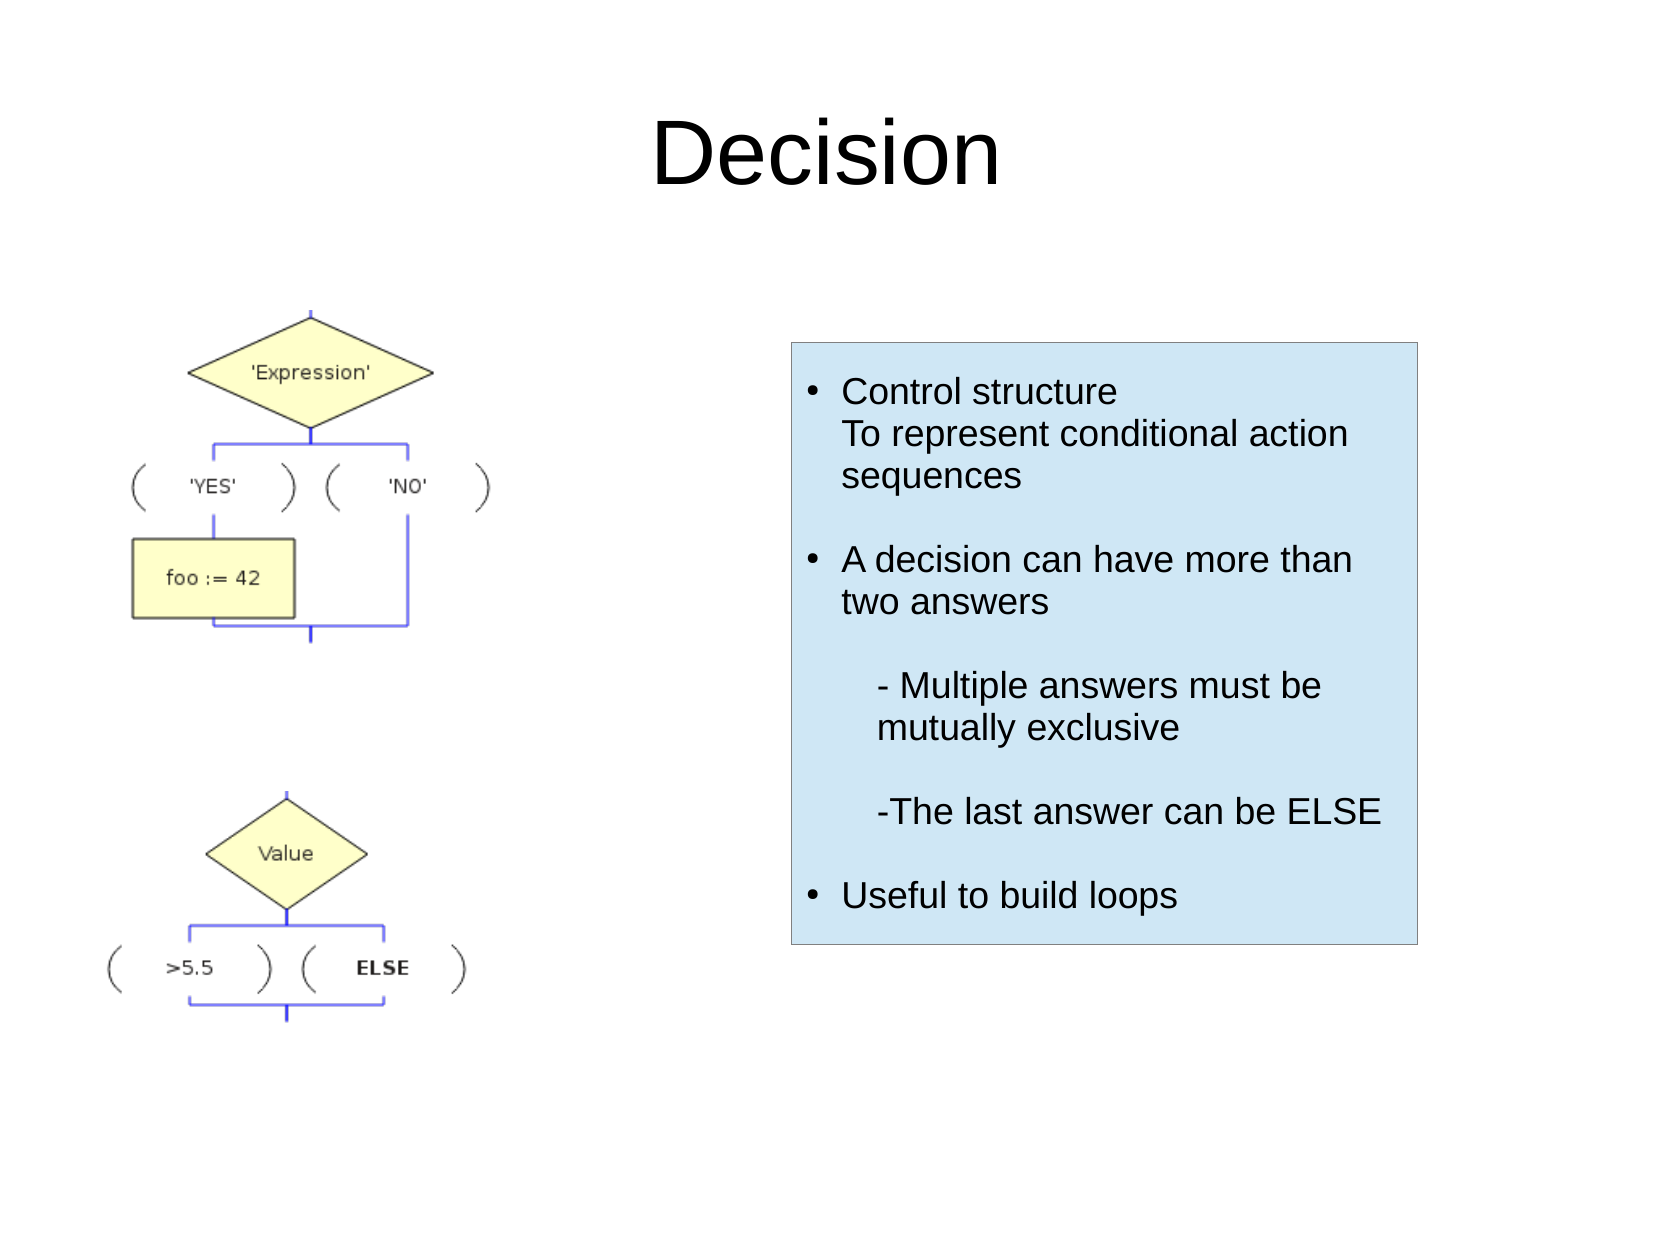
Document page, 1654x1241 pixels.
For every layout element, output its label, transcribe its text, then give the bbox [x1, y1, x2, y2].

text_box Control structure To represent conditional action sequences A decision can have more than two answers - Multiple answers must be mutually exclusive -The last answer can be ELSE Useful to build loops [791, 342, 1418, 945]
picture [125, 310, 497, 650]
picture [101, 791, 473, 1029]
title Decision [82, 49, 1571, 257]
